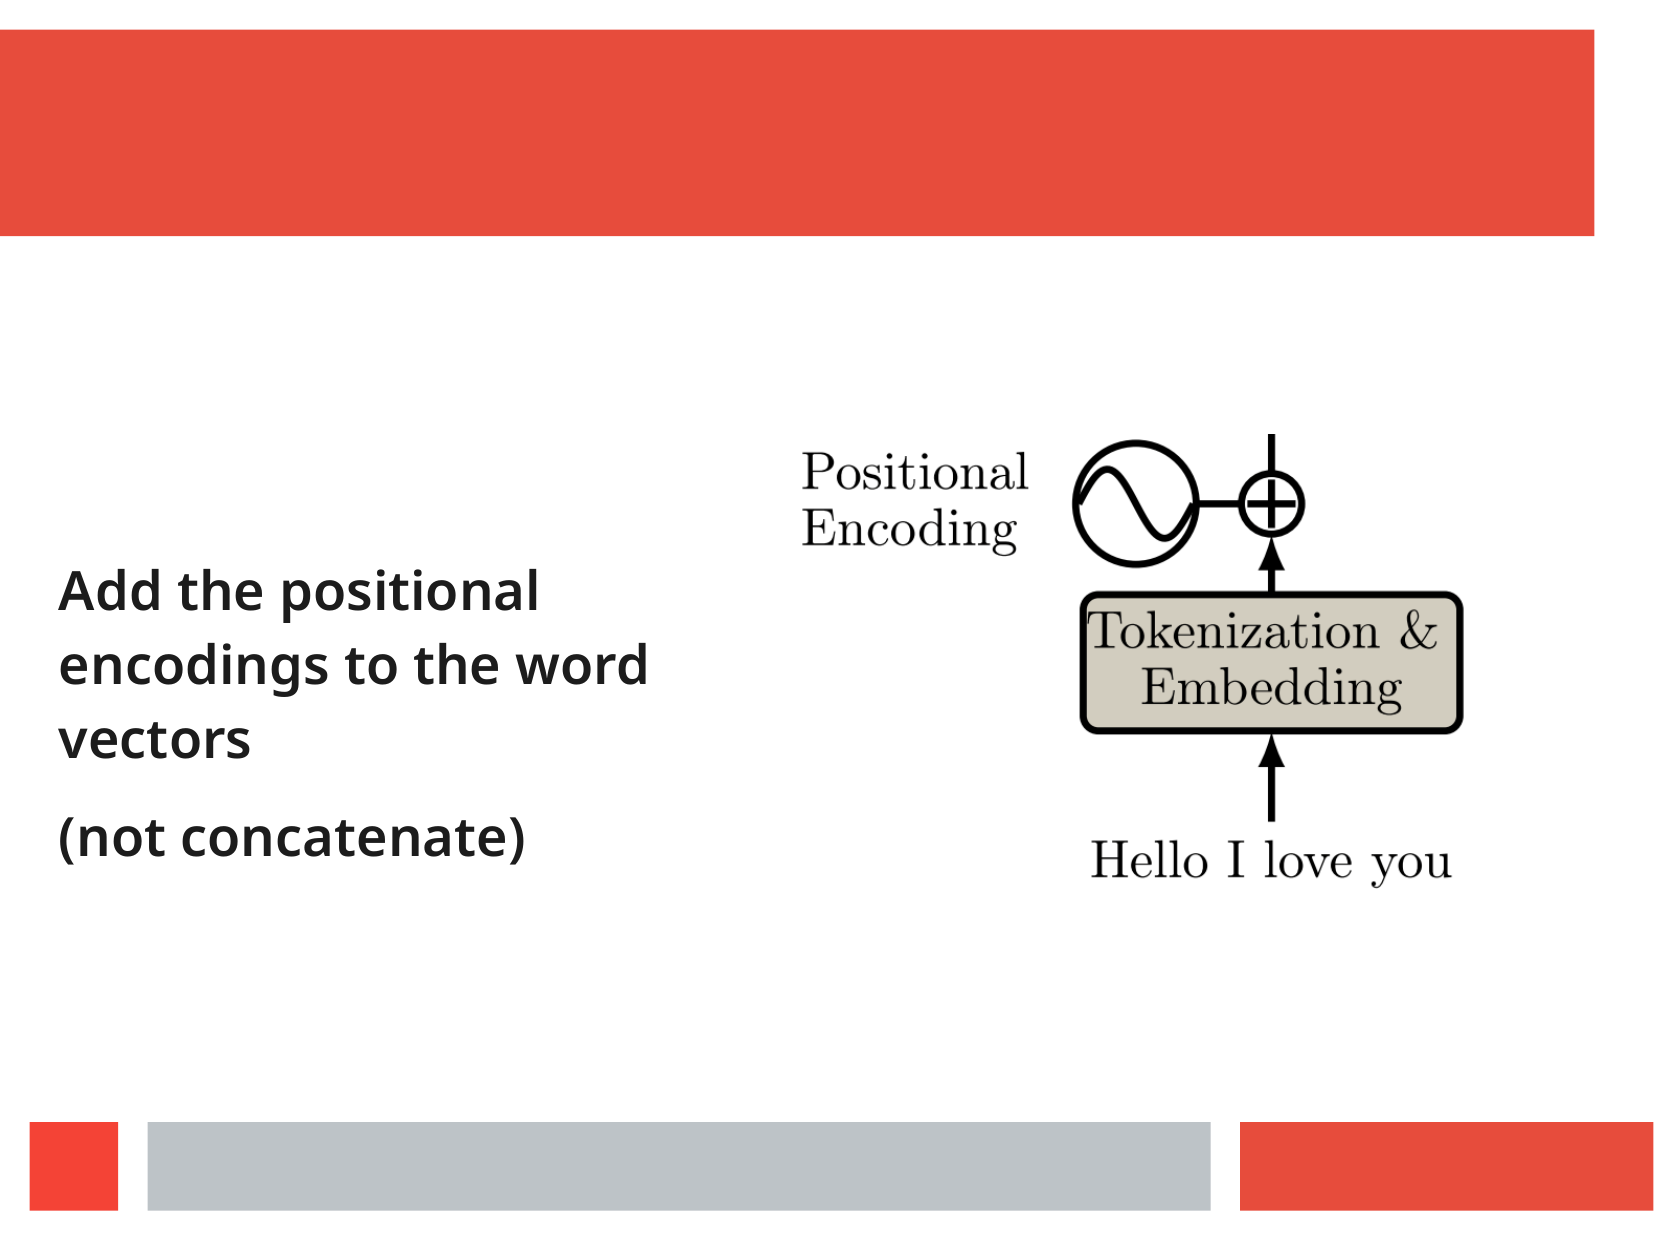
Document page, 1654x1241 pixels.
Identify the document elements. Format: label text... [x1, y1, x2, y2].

picture [795, 434, 1471, 892]
list Add the positional encodings to the word vectors (not concatenate) [59, 552, 751, 1241]
